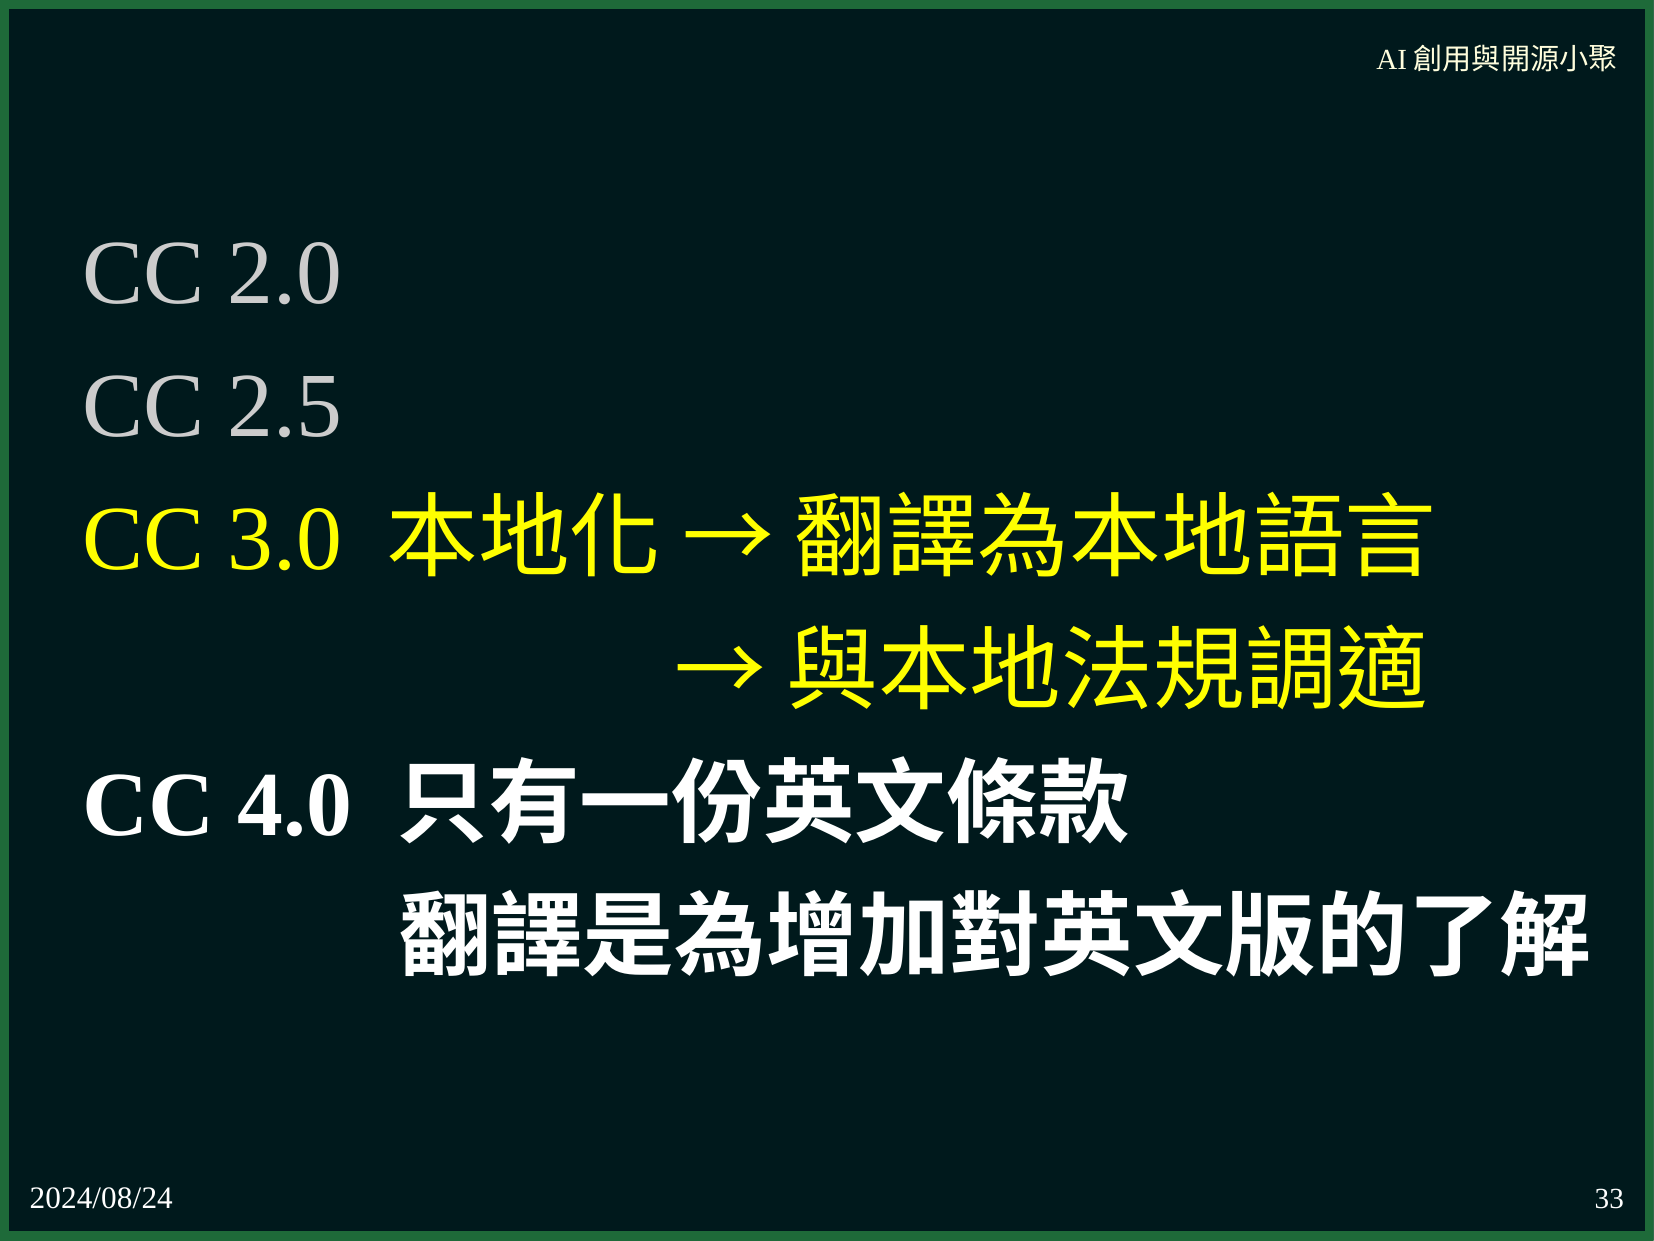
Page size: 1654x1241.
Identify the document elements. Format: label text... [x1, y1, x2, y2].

title CC 2.0 本地化 CC 2.5 本地化 CC 3.0 本地化 → 翻譯為本地語言 本地化 本地化 → 與本地法規調適 CC 4.0 只有一份英文條款 本地化 翻譯是為增加對英文版的了解 [82, 130, 1601, 1062]
